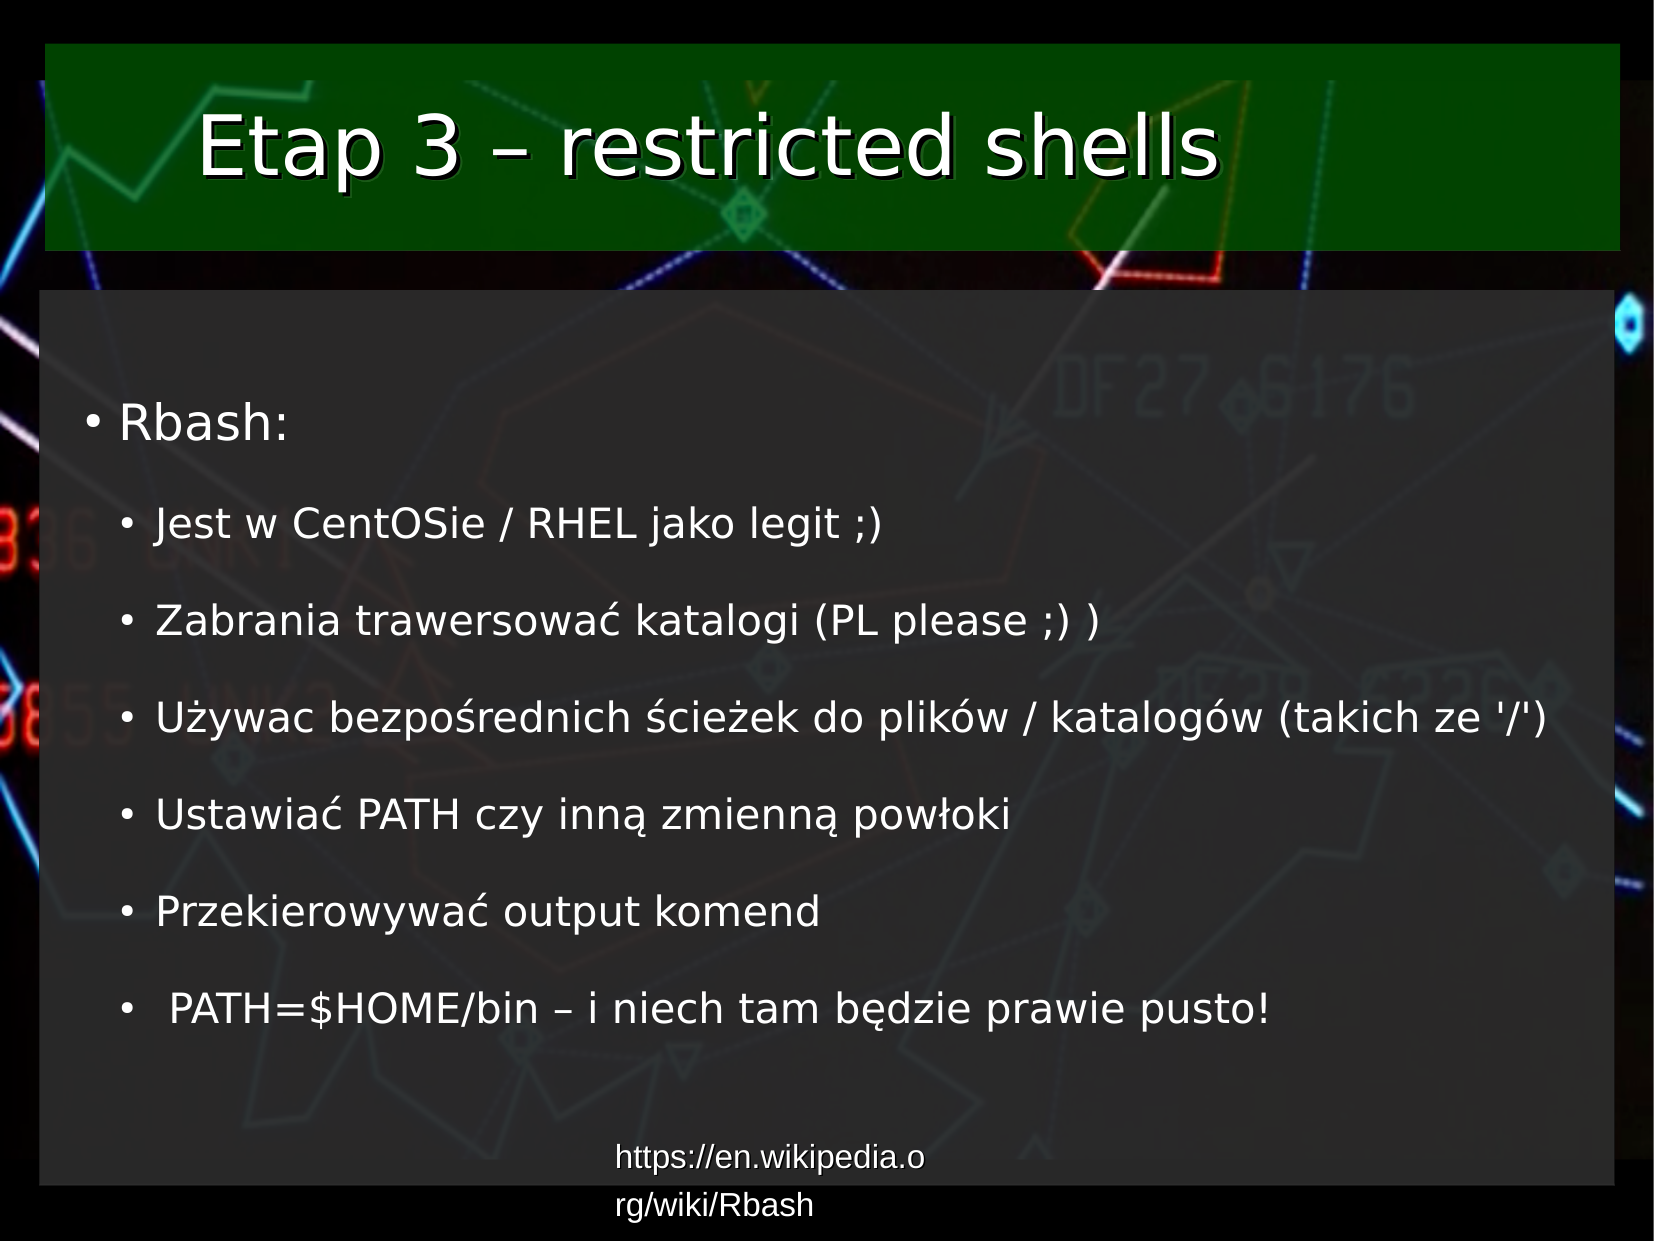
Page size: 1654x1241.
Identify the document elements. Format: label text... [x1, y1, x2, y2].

picture [0, 0, 1654, 1241]
text_box https://en.wikipedia.org/wiki/Rbash [599, 1112, 948, 1165]
text_box Rbash: Jest w CentOSie / RHEL jako legit ;) Zabrania trawersować katalogi (PL please ;) ) Używac bezpośrednich ścieżek do plików / katalogów (takich ze '/') Ustawiać PATH czy inną zmienną powłoki Przekierowywać output komend PATH=$HOME/bin – i niech tam będzie prawie pusto! [39, 290, 1615, 1186]
title Etap 3 – restricted shells [45, 43, 1621, 251]
